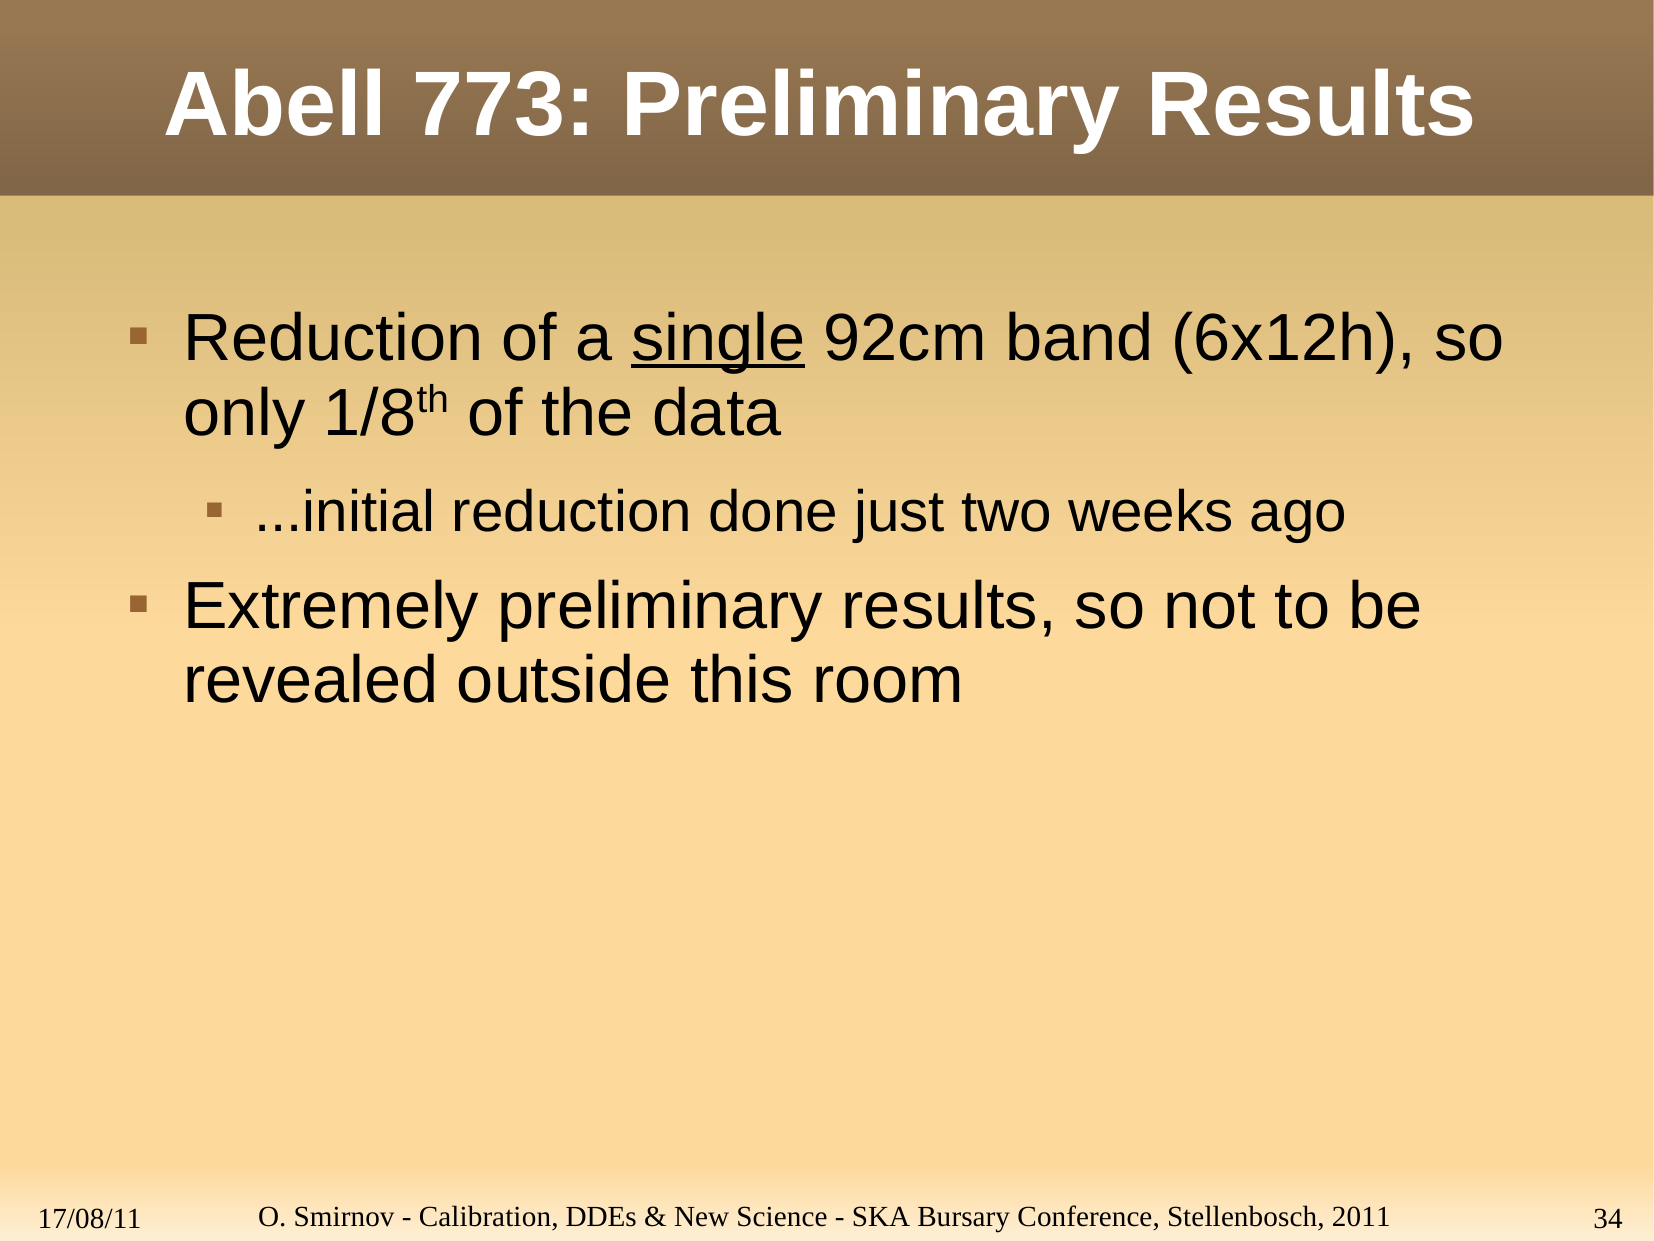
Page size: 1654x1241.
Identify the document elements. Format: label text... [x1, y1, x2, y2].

list Reduction of a single 92cm band (6x12h), so only 1/8th of the data ...initial reduction done just two weeks ago Extremely preliminary results, so not to be revealed outside this room [112, 300, 1601, 1104]
picture [0, 0, 1654, 1241]
title Abell 773: Preliminary Results [76, 7, 1565, 200]
